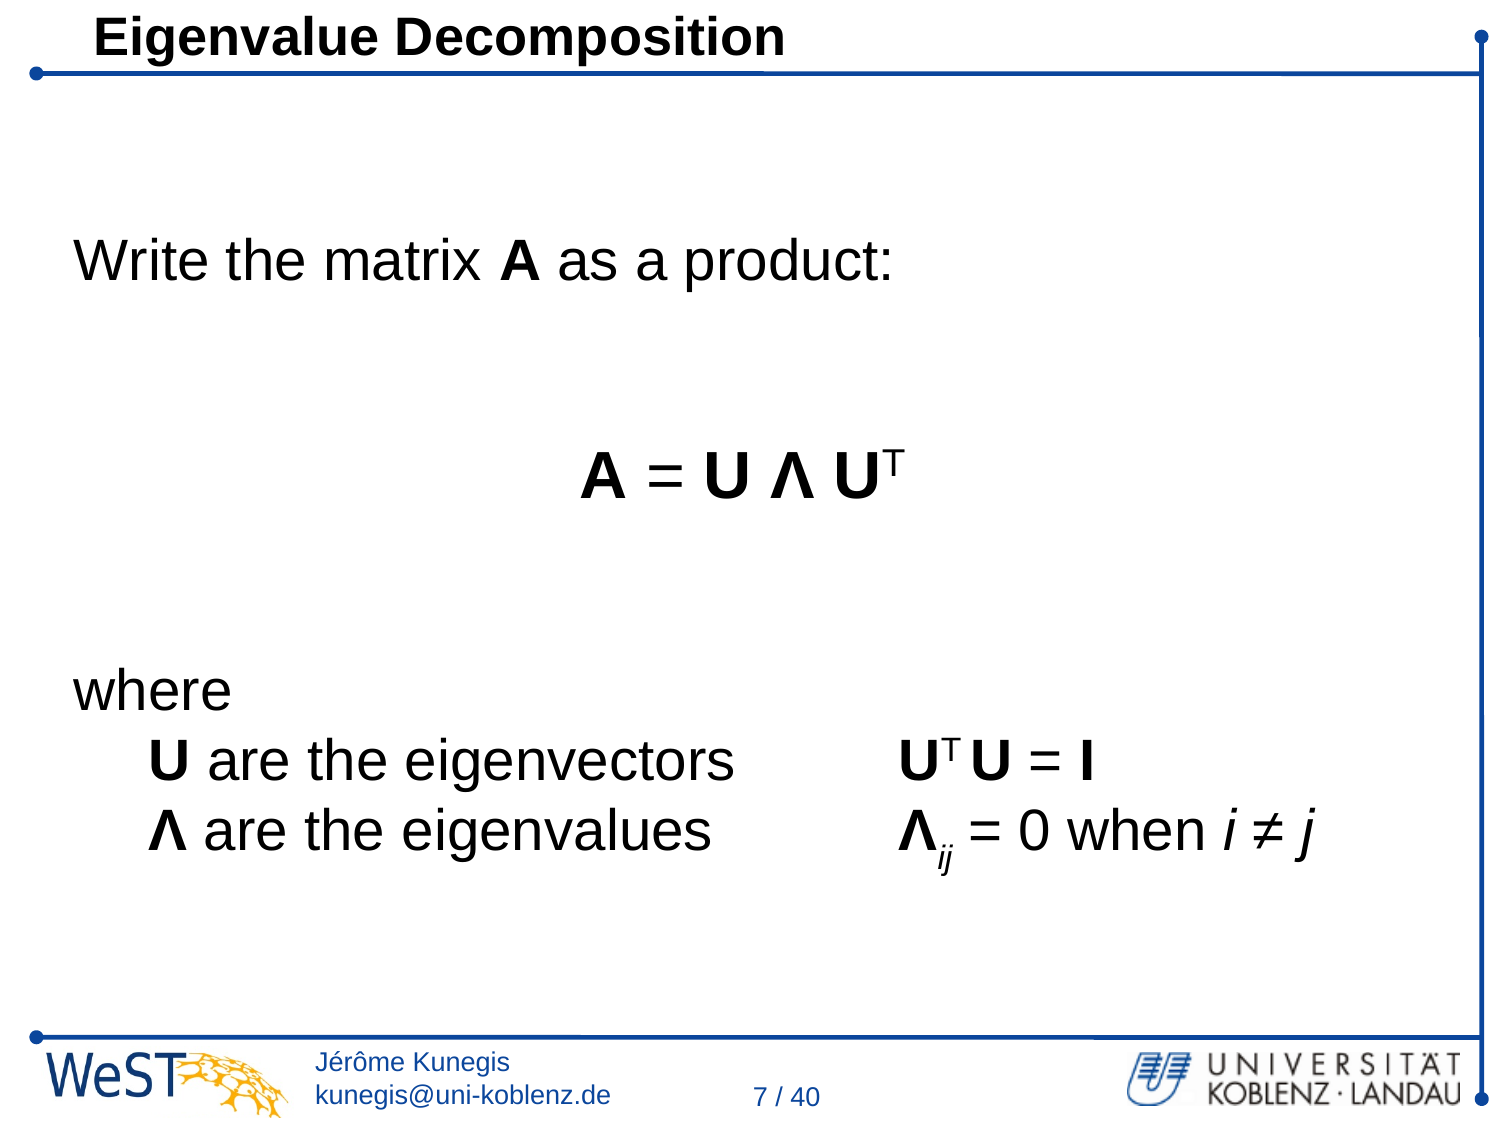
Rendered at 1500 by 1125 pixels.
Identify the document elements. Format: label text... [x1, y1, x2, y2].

picture [1127, 1052, 1460, 1106]
text_box Eigenvalue Decomposition [78, 0, 1477, 74]
picture [41, 1046, 302, 1118]
text_box Write the matrix A as a product: A = U Λ UT where U are the eigenvectors UT U = I Λ are the eigenvalues Λij = 0 when i ≠ j [59, 214, 1427, 1069]
